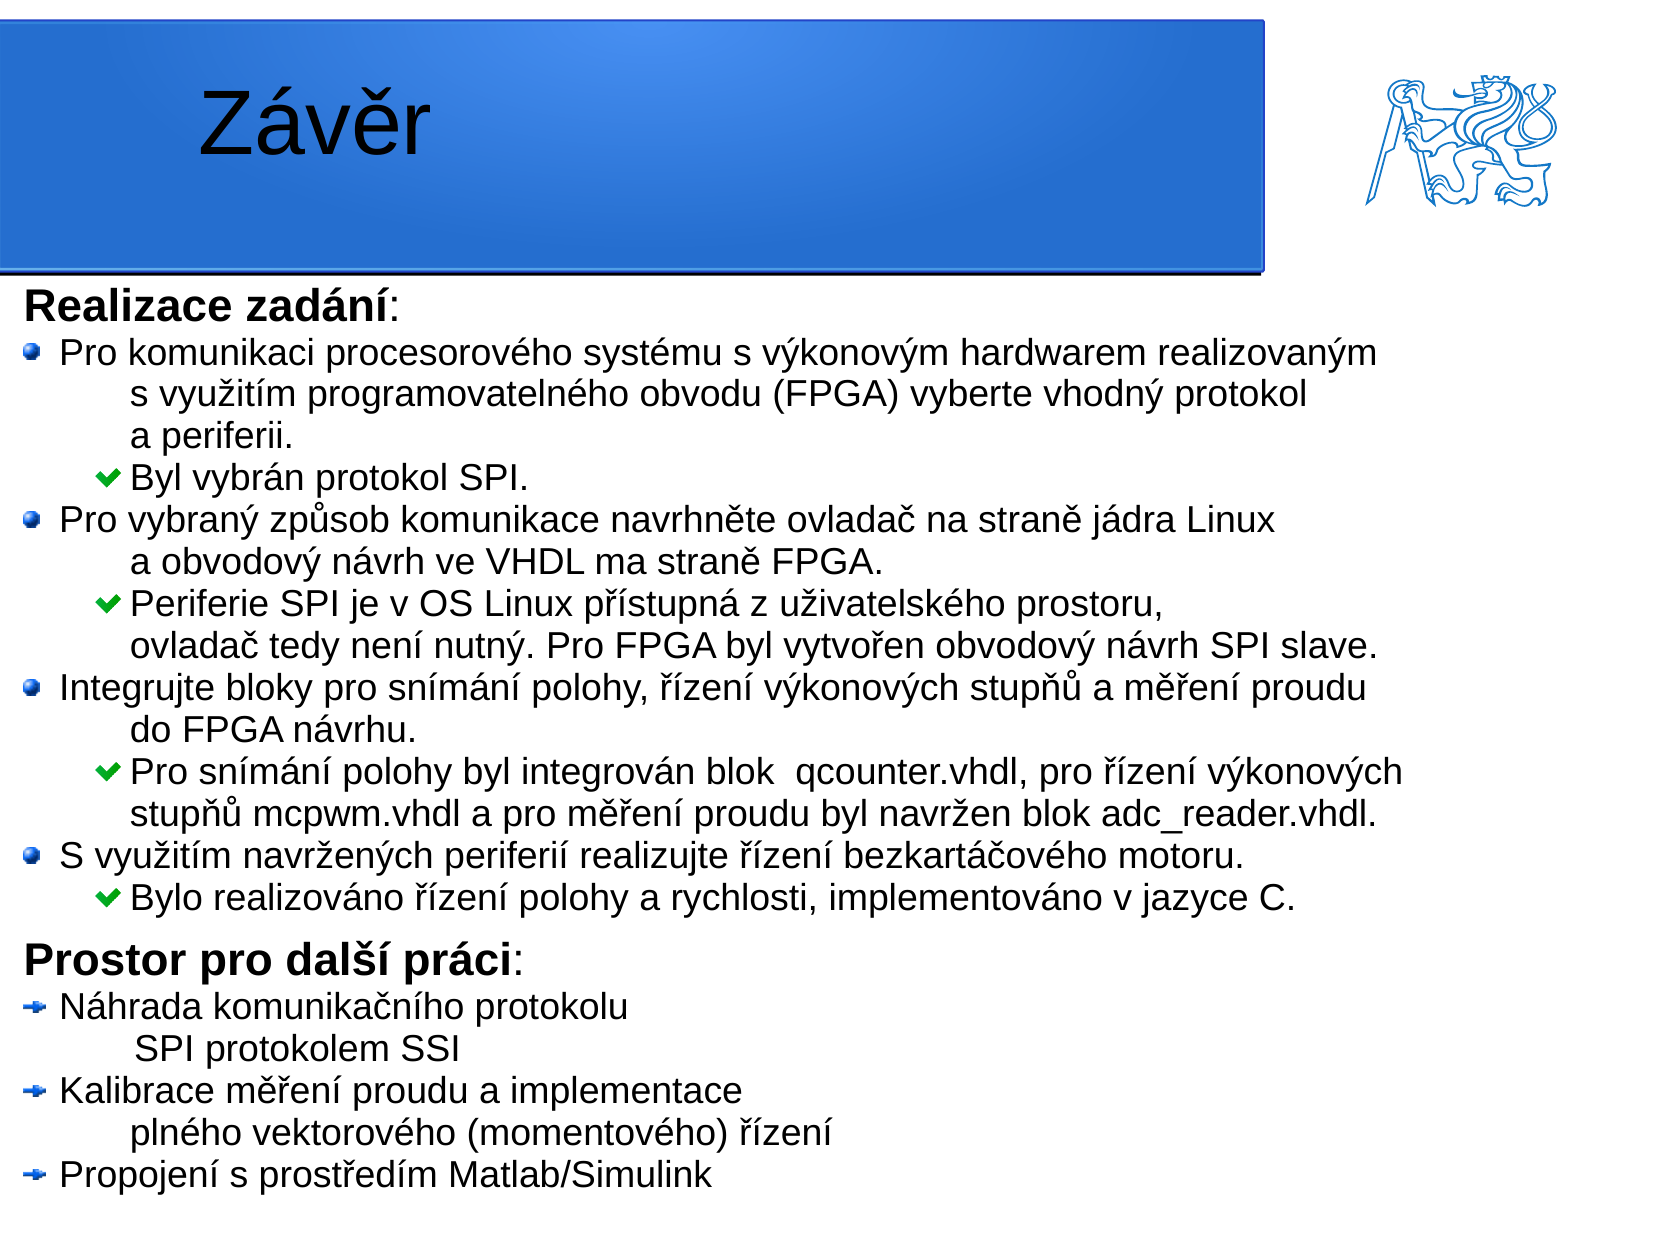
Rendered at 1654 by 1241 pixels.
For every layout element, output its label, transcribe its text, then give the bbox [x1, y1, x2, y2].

text_box Prostor pro další práci: Náhrada komunikačního protokolu SPI protokolem SSI Kalibrace měření proudu a implementace plného vektorového (momentového) řízení Propojení s prostředím Matlab/Simulink [8, 926, 848, 1241]
text_box Realizace zadání: Pro komunikaci procesorového systému s výkonovým hardwarem realizovaným s využitím programovatelného obvodu (FPGA) vyberte vhodný protokol a periferii. Byl vybrán protokol SPI. Pro vybraný způsob komunikace navrhněte ovladač na straně jádra Linux a obvodový návrh ve VHDL ma straně FPGA. Periferie SPI je v OS Linux přístupná z uživatelského prostoru, ovladač tedy není nutný. Pro FPGA byl vytvořen obvodový návrh SPI slave. Integrujte bloky pro snímání polohy, řízení výkonových stupňů a měření proudu do FPGA návrhu. Pro snímání polohy byl integrován blok qcounter.vhdl, pro řízení výkonových stupňů mcpwm.vhdl a pro měření proudu byl navržen blok adc_reader.vhdl. S využitím navržených periferií realizujte řízení bezkartáčového motoru. Bylo realizováno řízení polohy a rychlosti, implementováno v jazyce C. [8, 272, 1603, 927]
chart [1365, 75, 1576, 211]
title Závěr [198, 20, 1351, 226]
